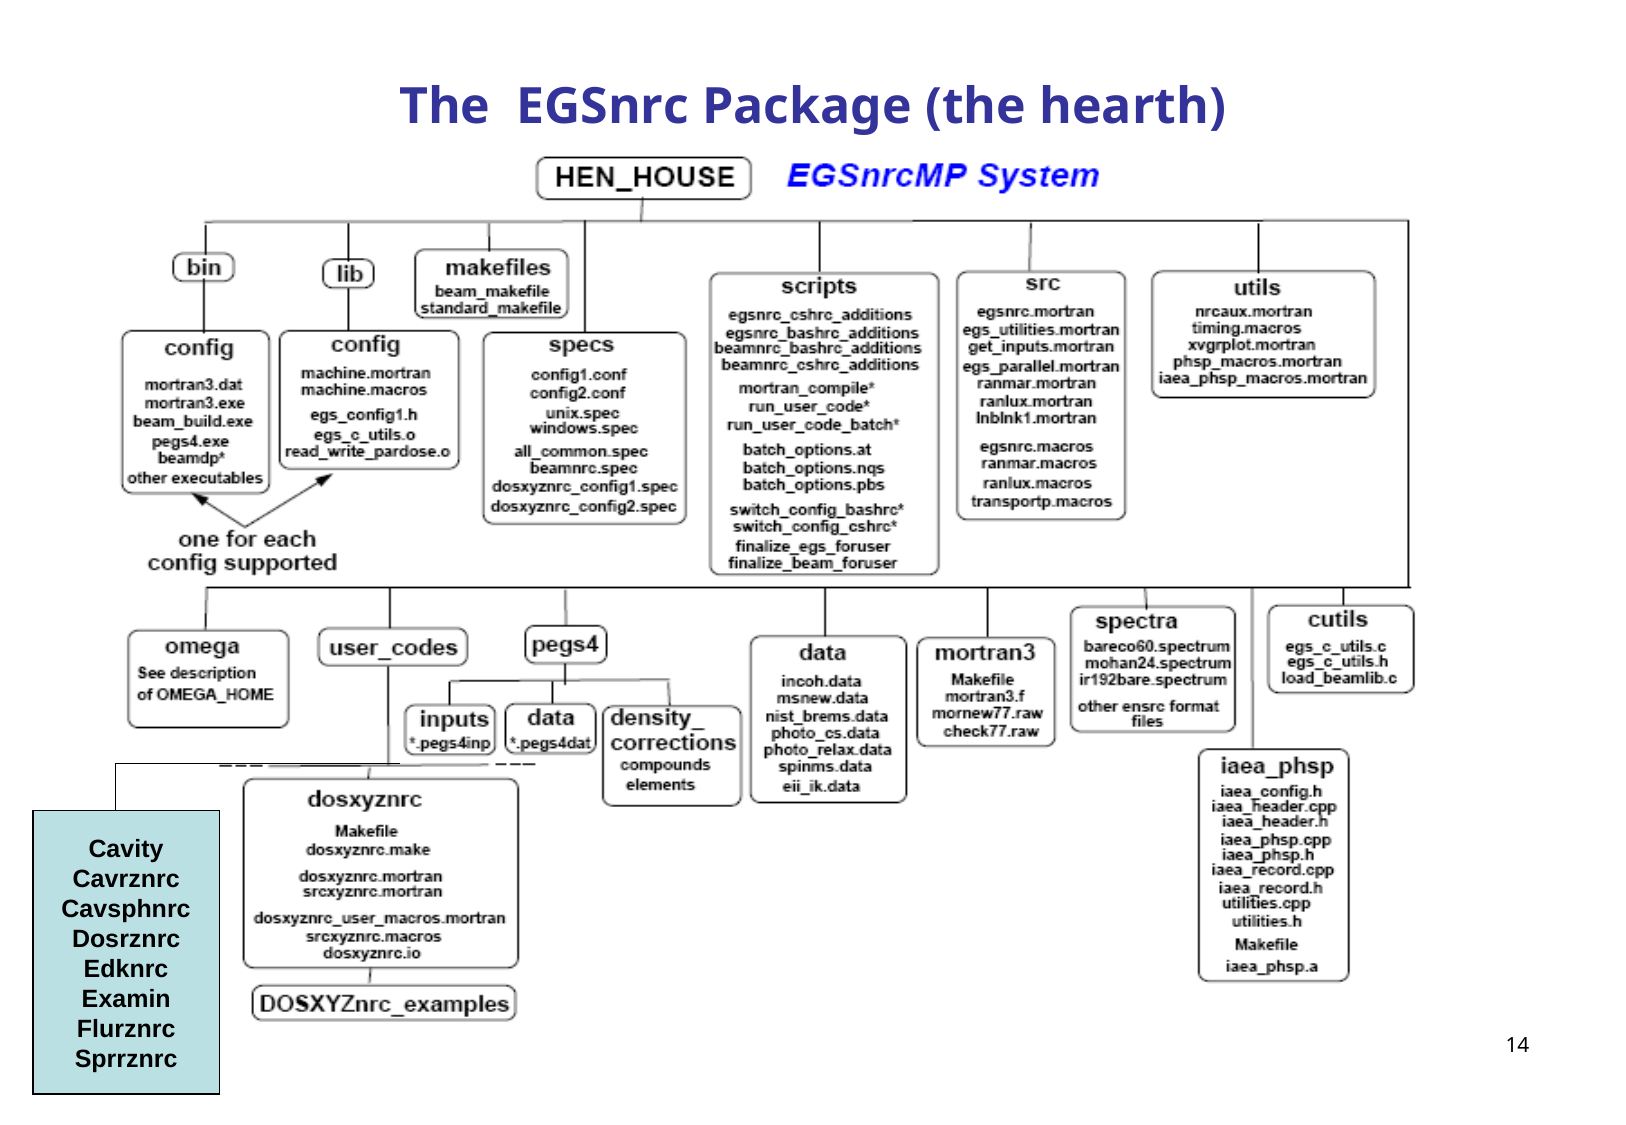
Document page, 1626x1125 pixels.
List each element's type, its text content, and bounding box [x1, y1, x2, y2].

text_box Cavity Cavrznrc Cavsphnrc Dosrznrc Edknrc Examin Flurznrc Sprrznrc [33, 810, 220, 1095]
text_box The EGSnrc Package (the hearth) [56, 66, 1569, 142]
picture [68, 137, 1451, 1035]
